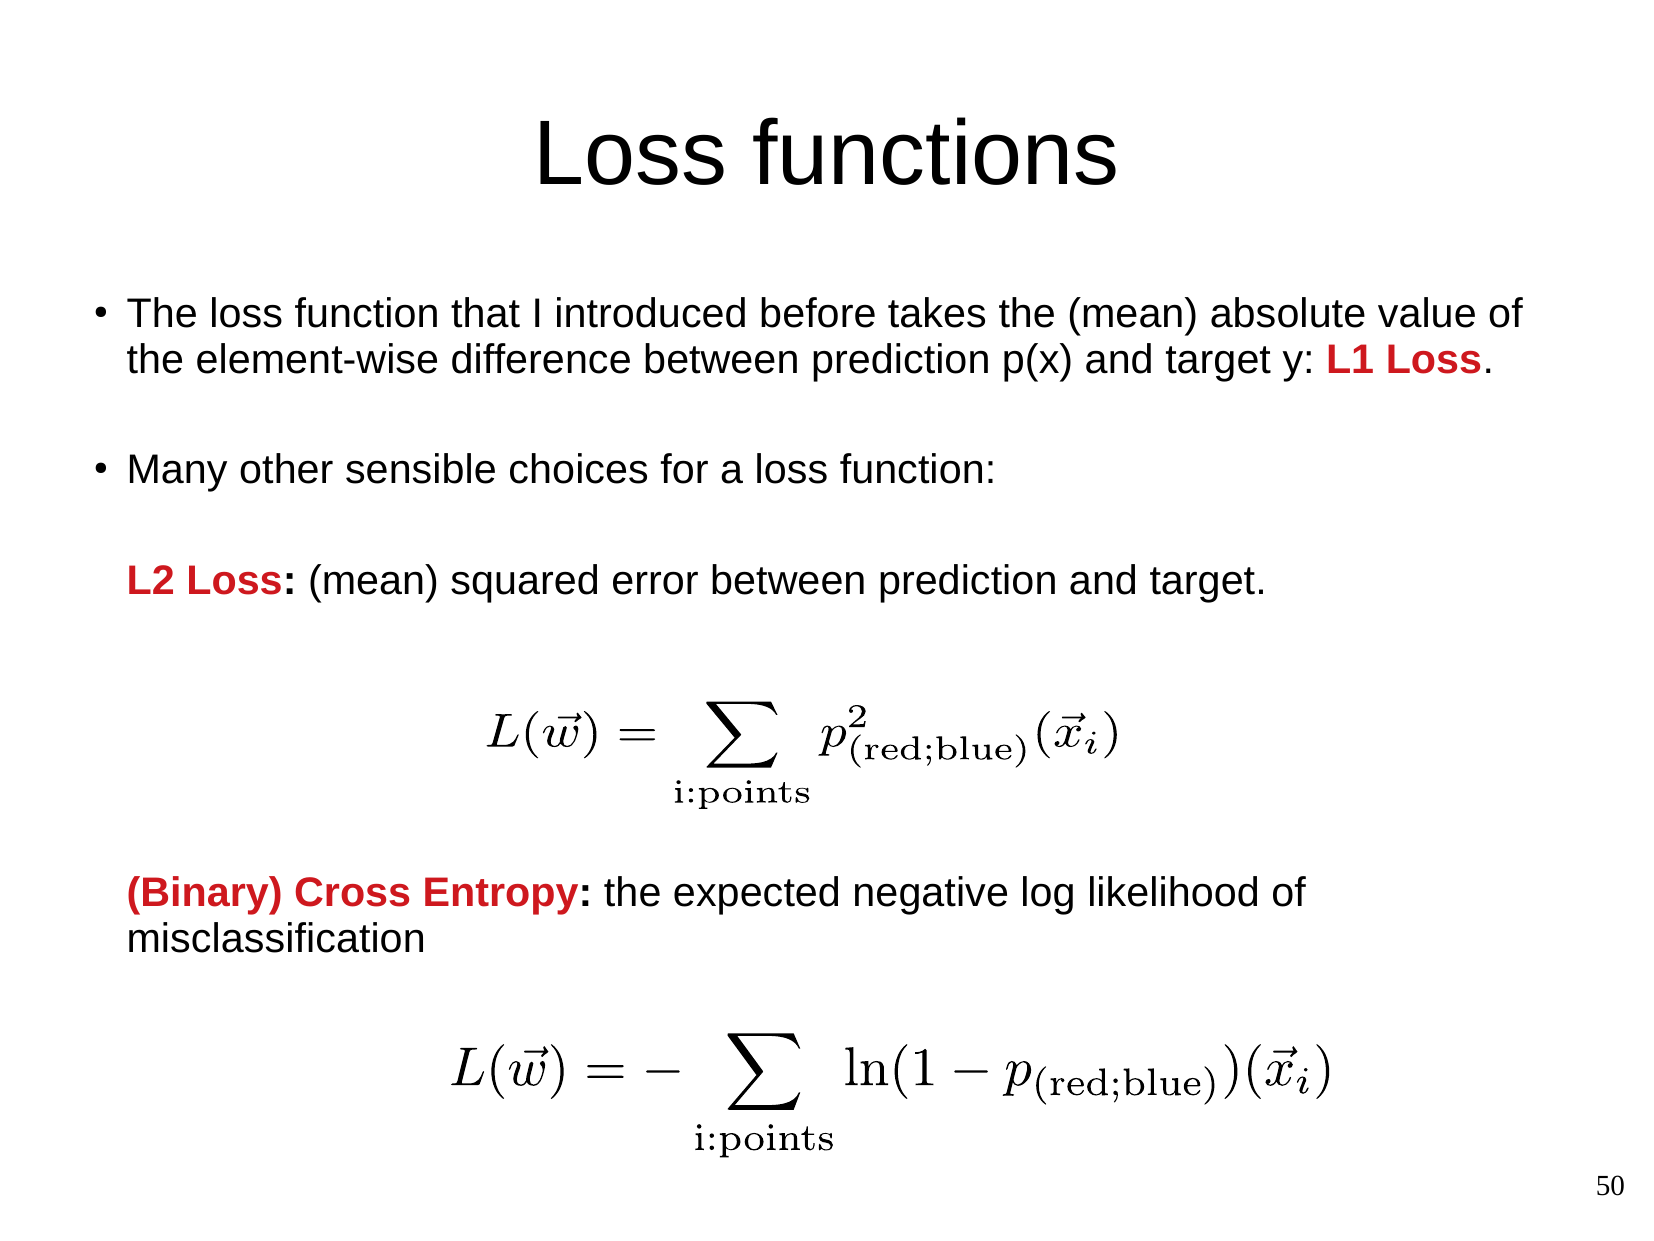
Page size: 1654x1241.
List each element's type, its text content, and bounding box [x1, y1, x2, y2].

list The loss function that I introduced before takes the (mean) absolute value of the element-wise difference between prediction p(x) and target y: L1 Loss. Many other sensible choices for a loss function: L2 Loss: (mean) squared error between prediction and target. (Binary) Cross Entropy: the expected negative log likelihood of misclassification [82, 290, 1571, 1010]
title Loss functions [82, 49, 1571, 257]
text_box [448, 1027, 1335, 1158]
text_box [484, 696, 1122, 809]
